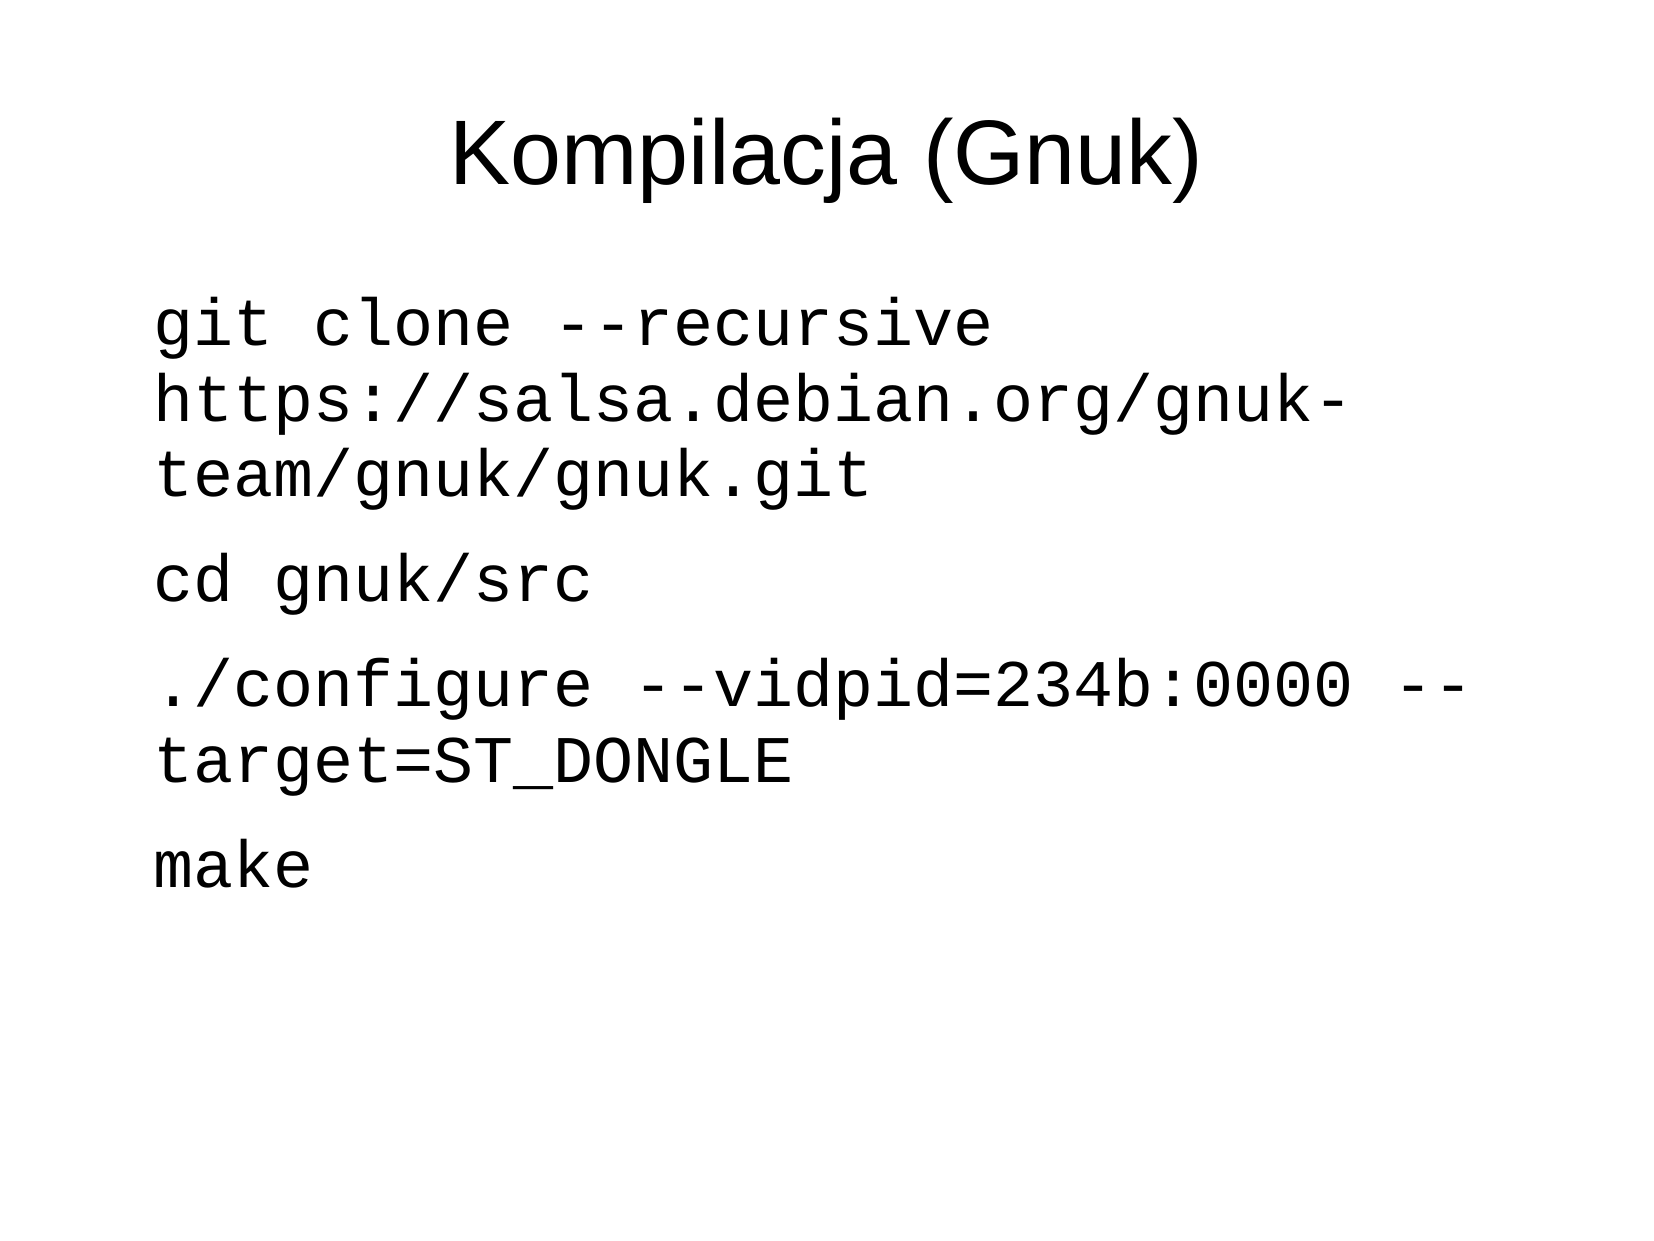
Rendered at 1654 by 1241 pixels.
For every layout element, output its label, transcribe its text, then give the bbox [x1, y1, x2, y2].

list git clone --recursive https://salsa.debian.org/gnuk-team/gnuk/gnuk.git cd gnuk/src ./configure --vidpid=234b:0000 --target=ST_DONGLE make [82, 290, 1571, 1010]
title Kompilacja (Gnuk) [82, 49, 1571, 257]
